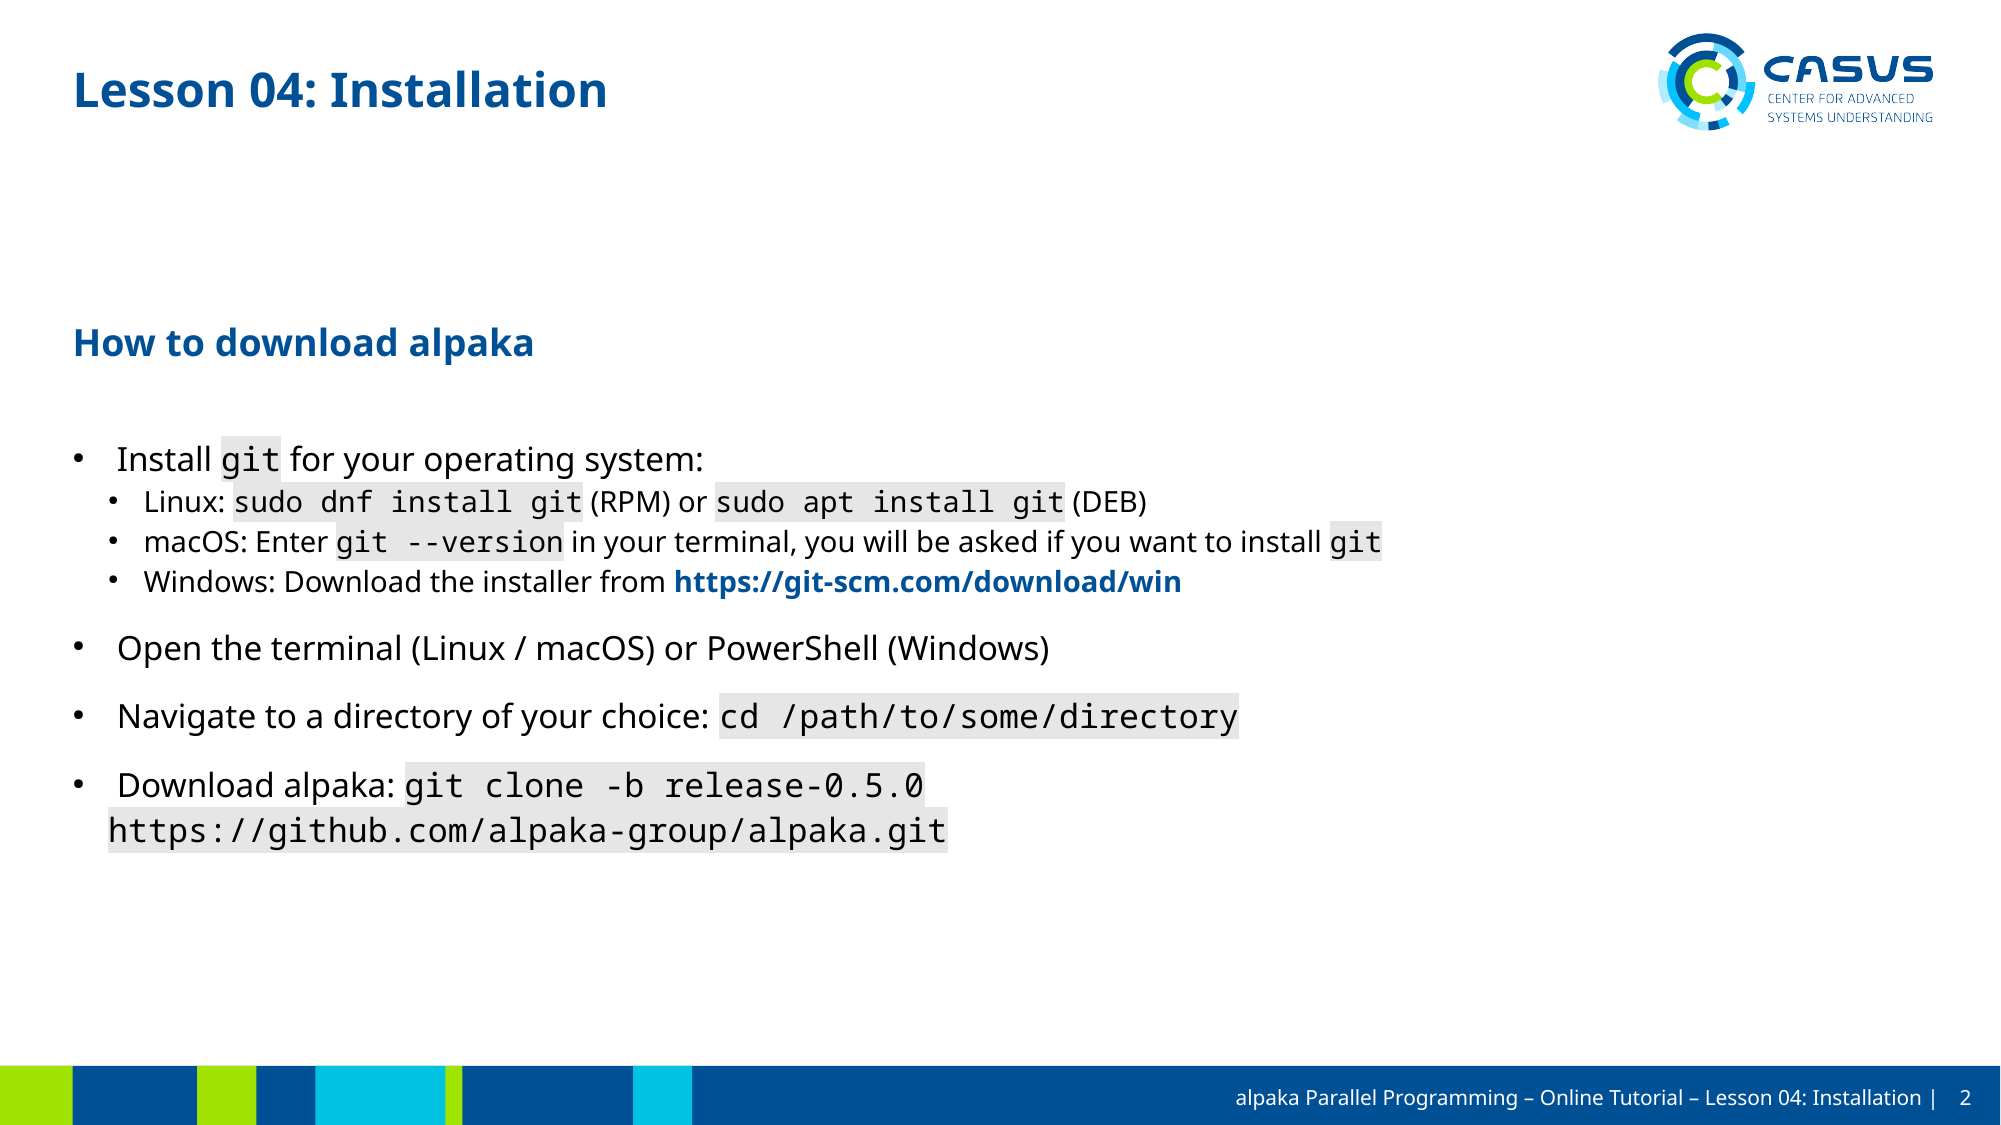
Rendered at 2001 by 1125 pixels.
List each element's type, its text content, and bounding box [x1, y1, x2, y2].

list How to download alpaka Install git for your operating system: Linux: sudo dnf install git (RPM) or sudo apt install git (DEB) macOS: Enter git --version in your terminal, you will be asked if you want to install git Windows: Download the installer from https://git-scm.com/download/win Open the terminal (Linux / macOS) or PowerShell (Windows) Navigate to a directory of your choice: cd /path/to/some/directory Download alpaka: git clone -b release-0.5.0 https://github.com/alpaka-group/alpaka.git [72, 316, 1620, 979]
picture [1658, 33, 1933, 131]
title Lesson 04: Installation [72, 54, 1620, 123]
